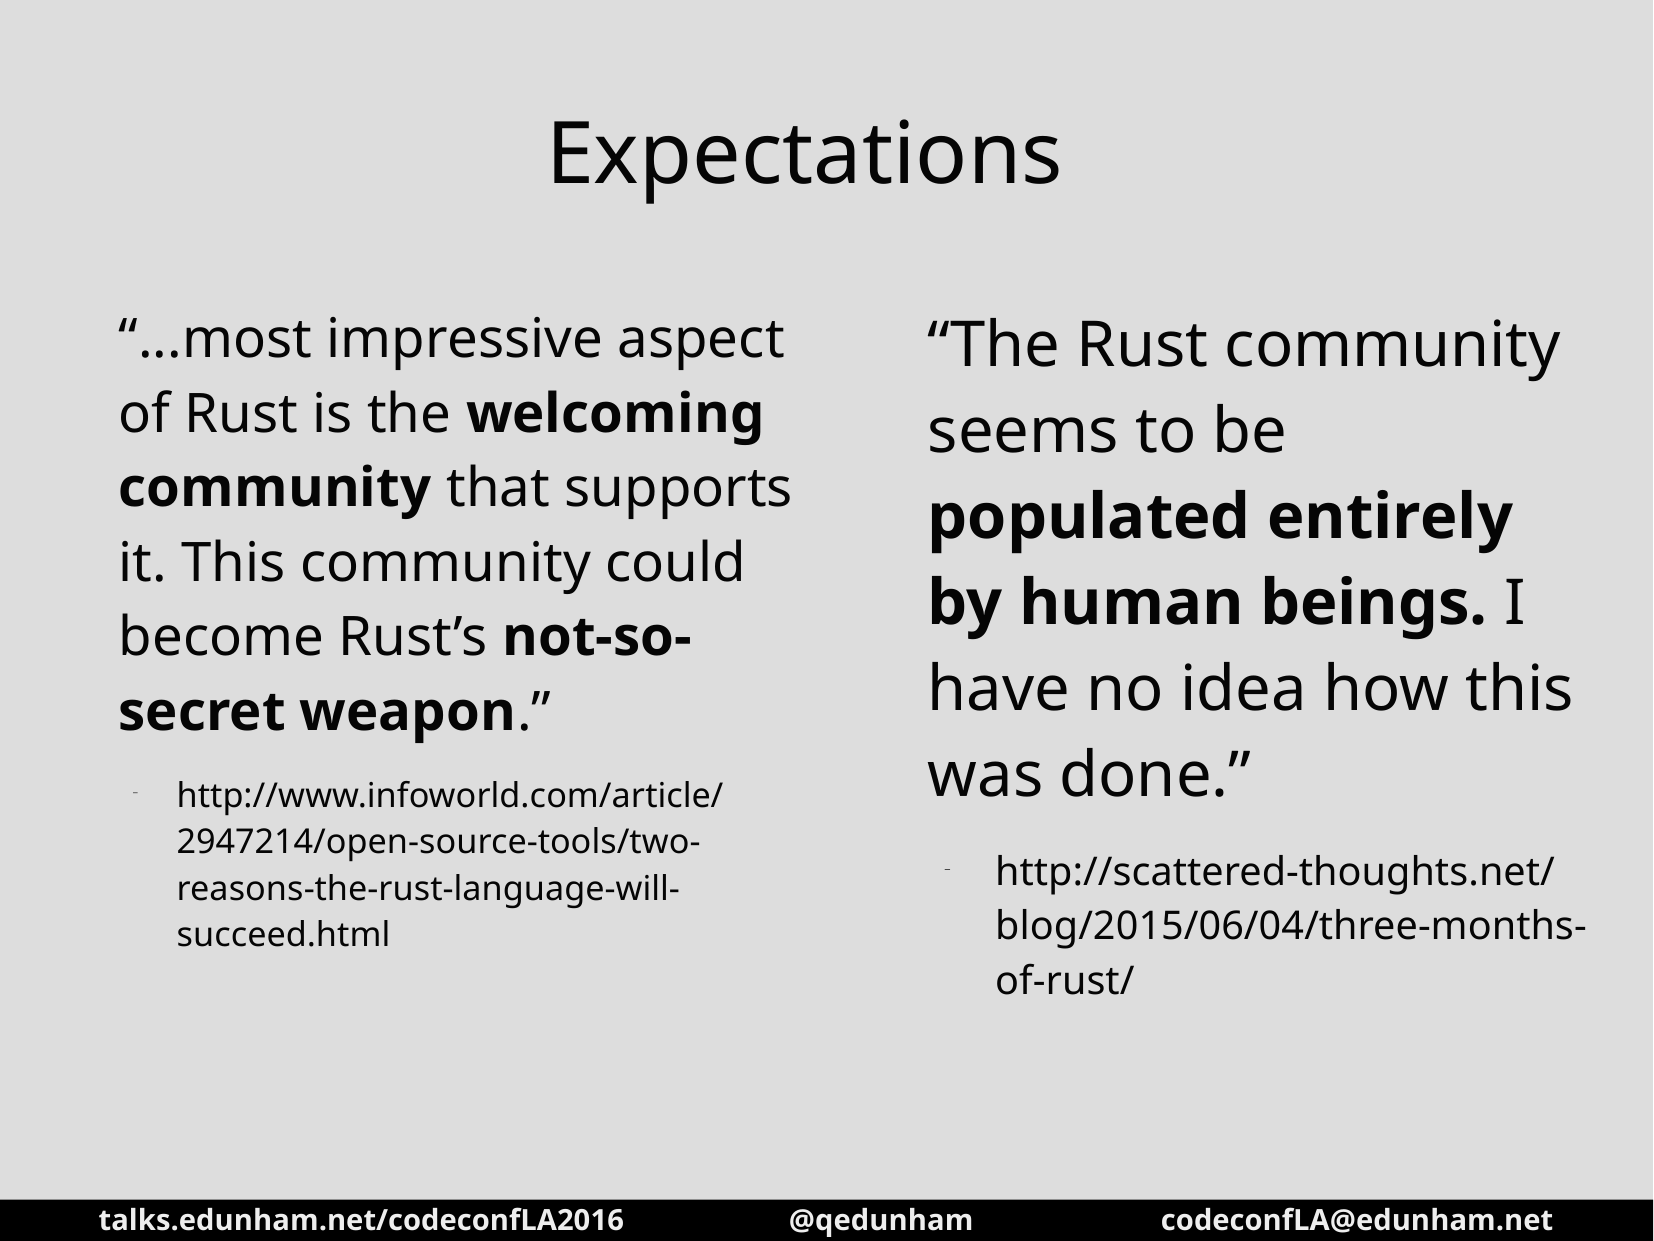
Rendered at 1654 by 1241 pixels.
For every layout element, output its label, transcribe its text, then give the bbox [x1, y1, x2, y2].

list “The Rust community seems to be populated entirely by human beings. I have no idea how this was done.” http://scattered-thoughts.net/blog/2015/06/04/three-months-of-rust/ [860, 299, 1595, 1019]
title Expectations [15, 47, 1594, 253]
list “...most impressive aspect of Rust is the welcoming community that supports it. This community could become Rust’s not-so-secret weapon.” http://www.infoworld.com/article/2947214/open-source-tools/two-reasons-the-rust-language-will-succeed.html [60, 299, 795, 1019]
